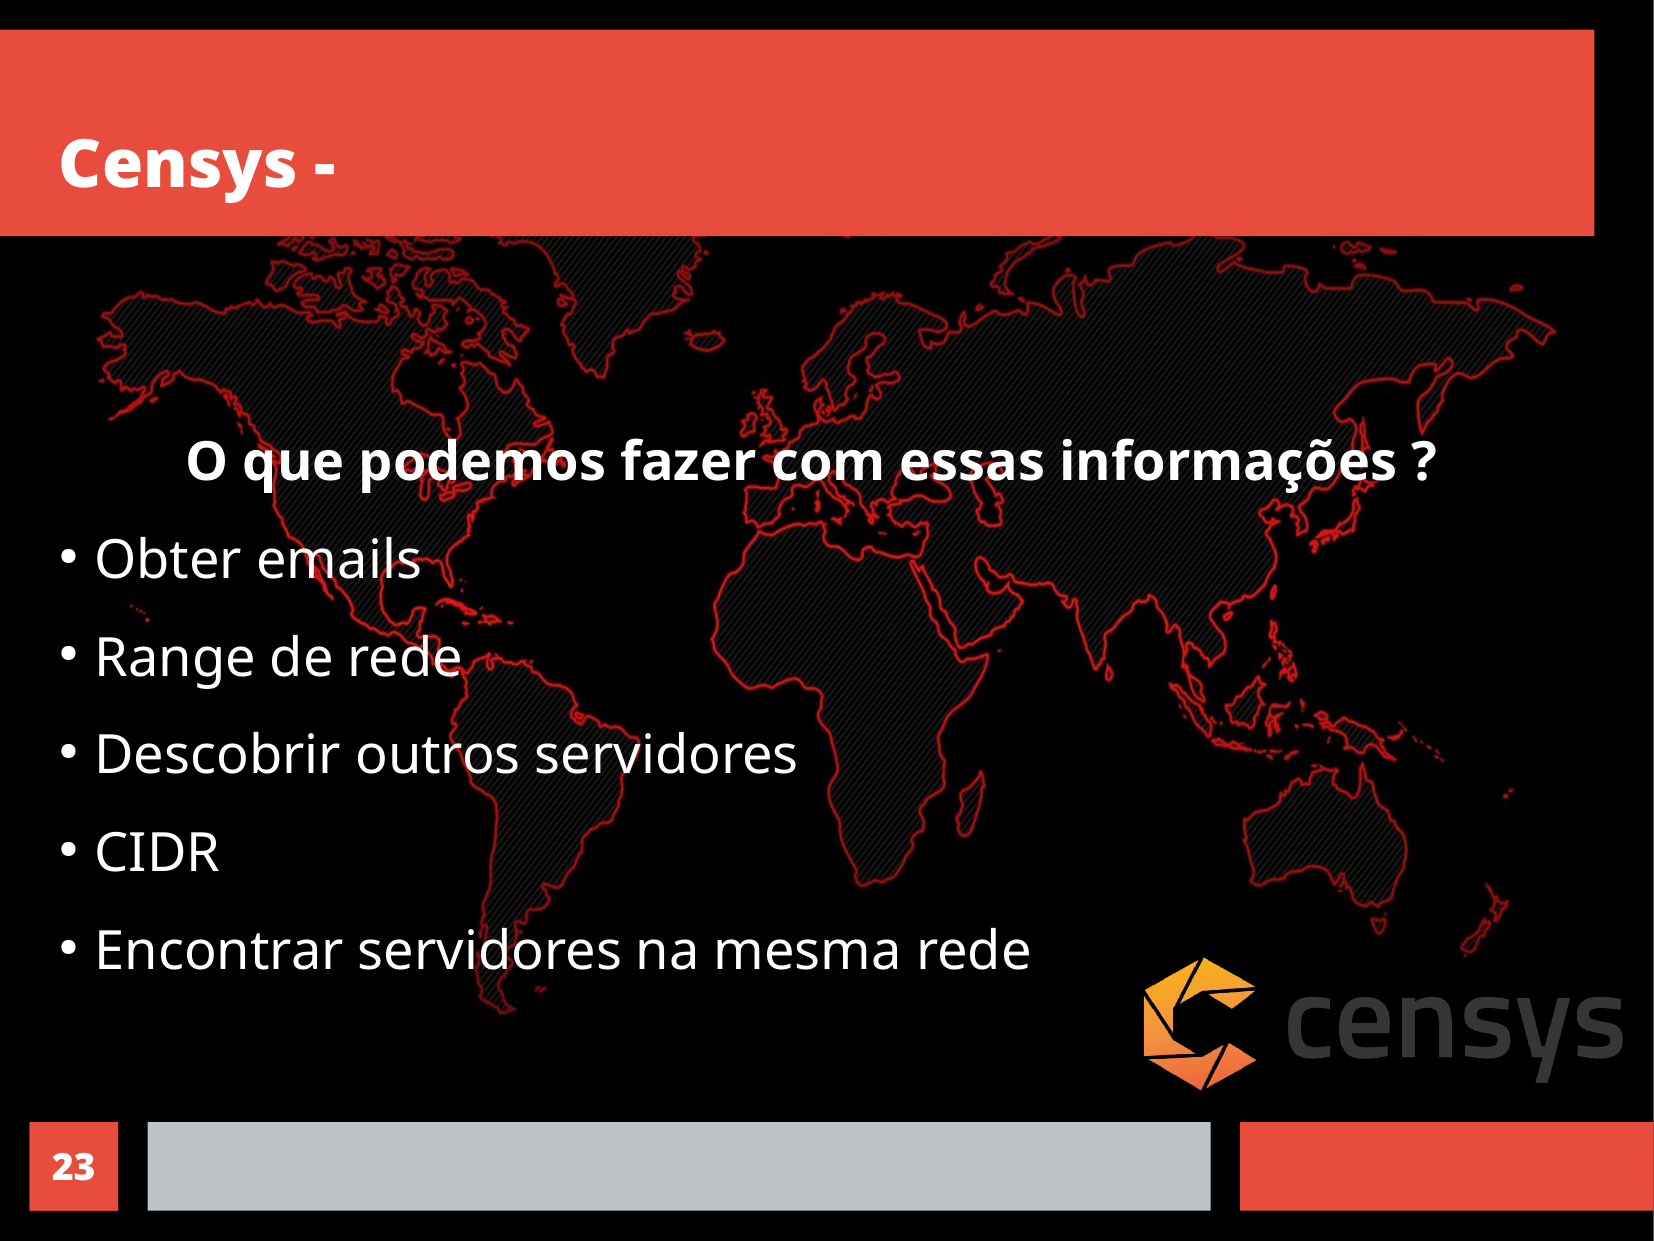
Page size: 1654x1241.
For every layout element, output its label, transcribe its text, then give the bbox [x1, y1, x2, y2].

list O que podemos fazer com essas informações ? Obter emails Range de rede Descobrir outros servidores CIDR Encontrar servidores na mesma rede [59, 324, 1565, 1093]
title Censys - [59, 59, 1595, 207]
picture [0, 0, 1654, 1241]
